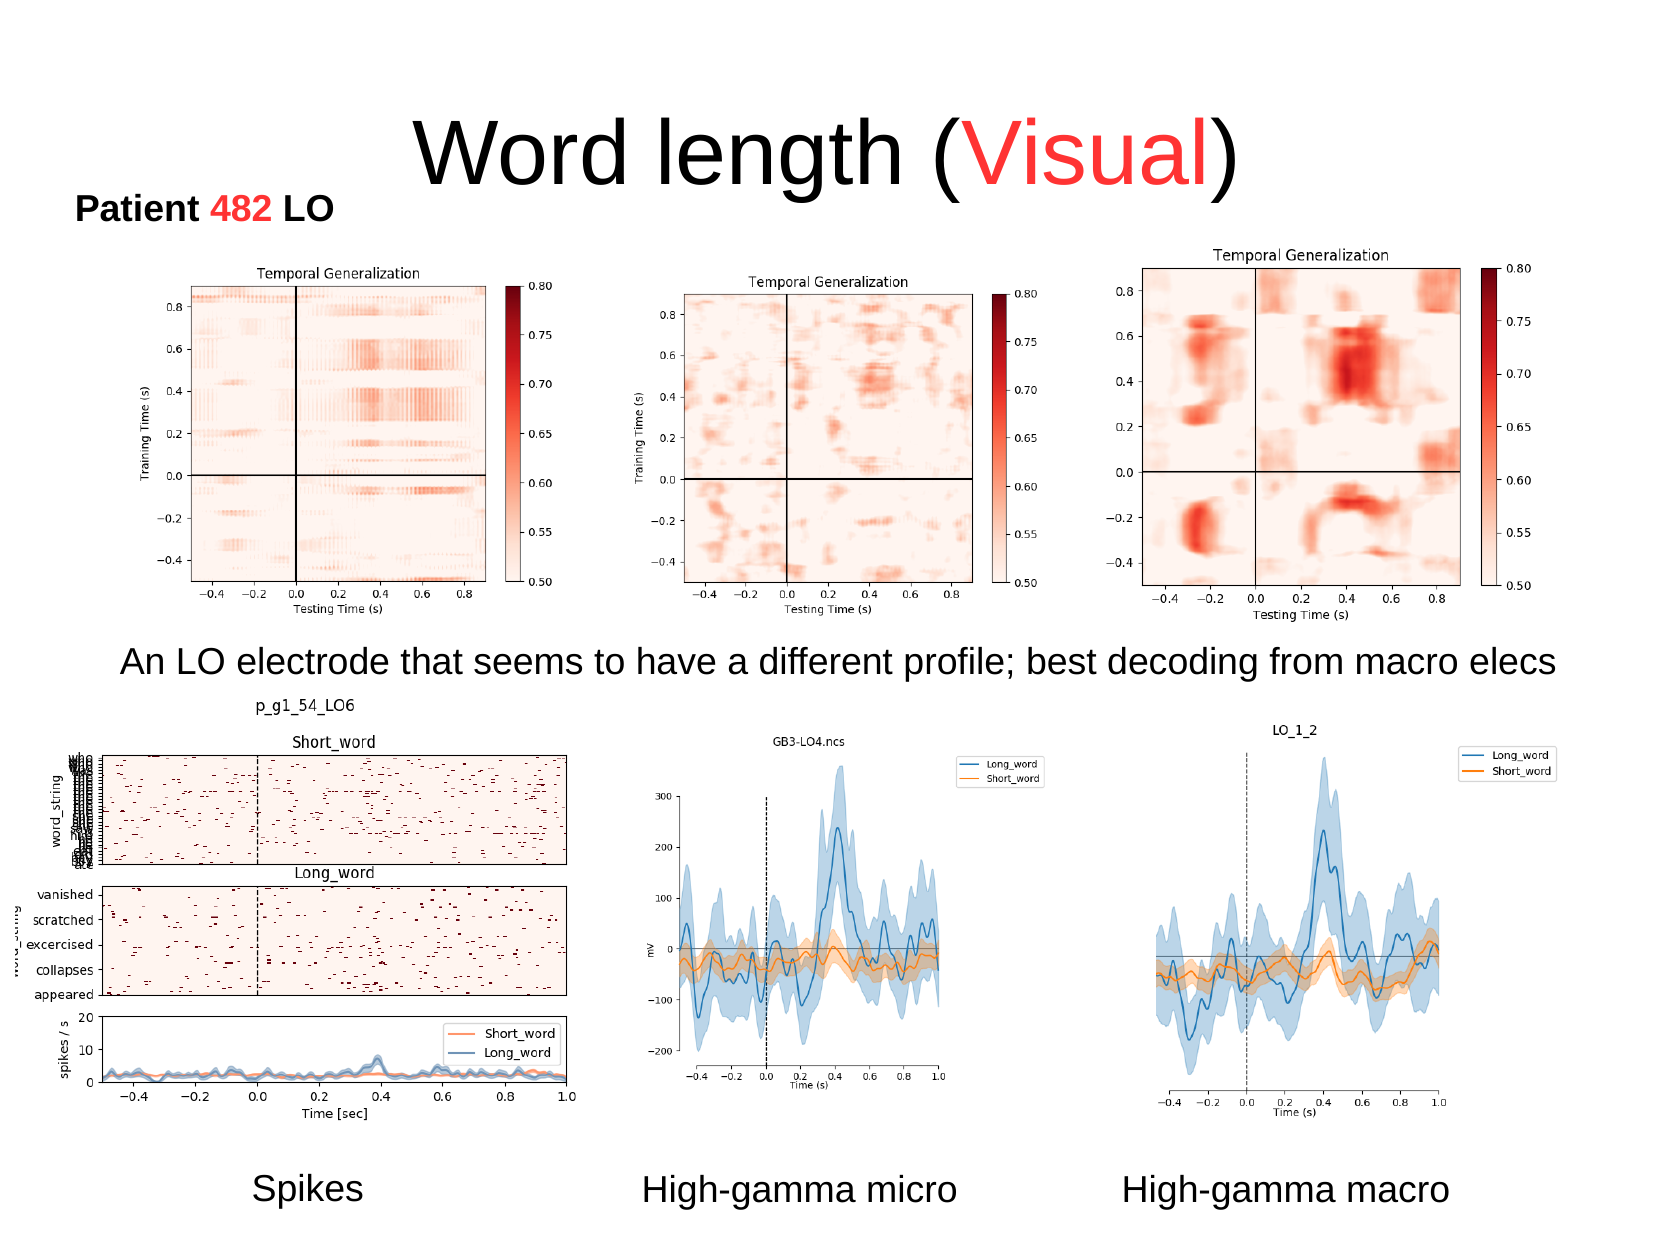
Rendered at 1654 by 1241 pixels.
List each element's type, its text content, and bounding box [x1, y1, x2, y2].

title Word length (Visual) [82, 49, 1571, 248]
text_box An LO electrode that seems to have a different profile; best decoding from macro elecs [105, 633, 1606, 732]
text_box High-gamma macro [1106, 1161, 1467, 1219]
picture [611, 686, 1654, 1141]
picture [15, 689, 595, 1126]
text_box Patient 482 LO [60, 180, 616, 241]
text_box Spikes [236, 1159, 417, 1217]
picture [105, 218, 1599, 631]
text_box High-gamma micro [626, 1161, 987, 1219]
